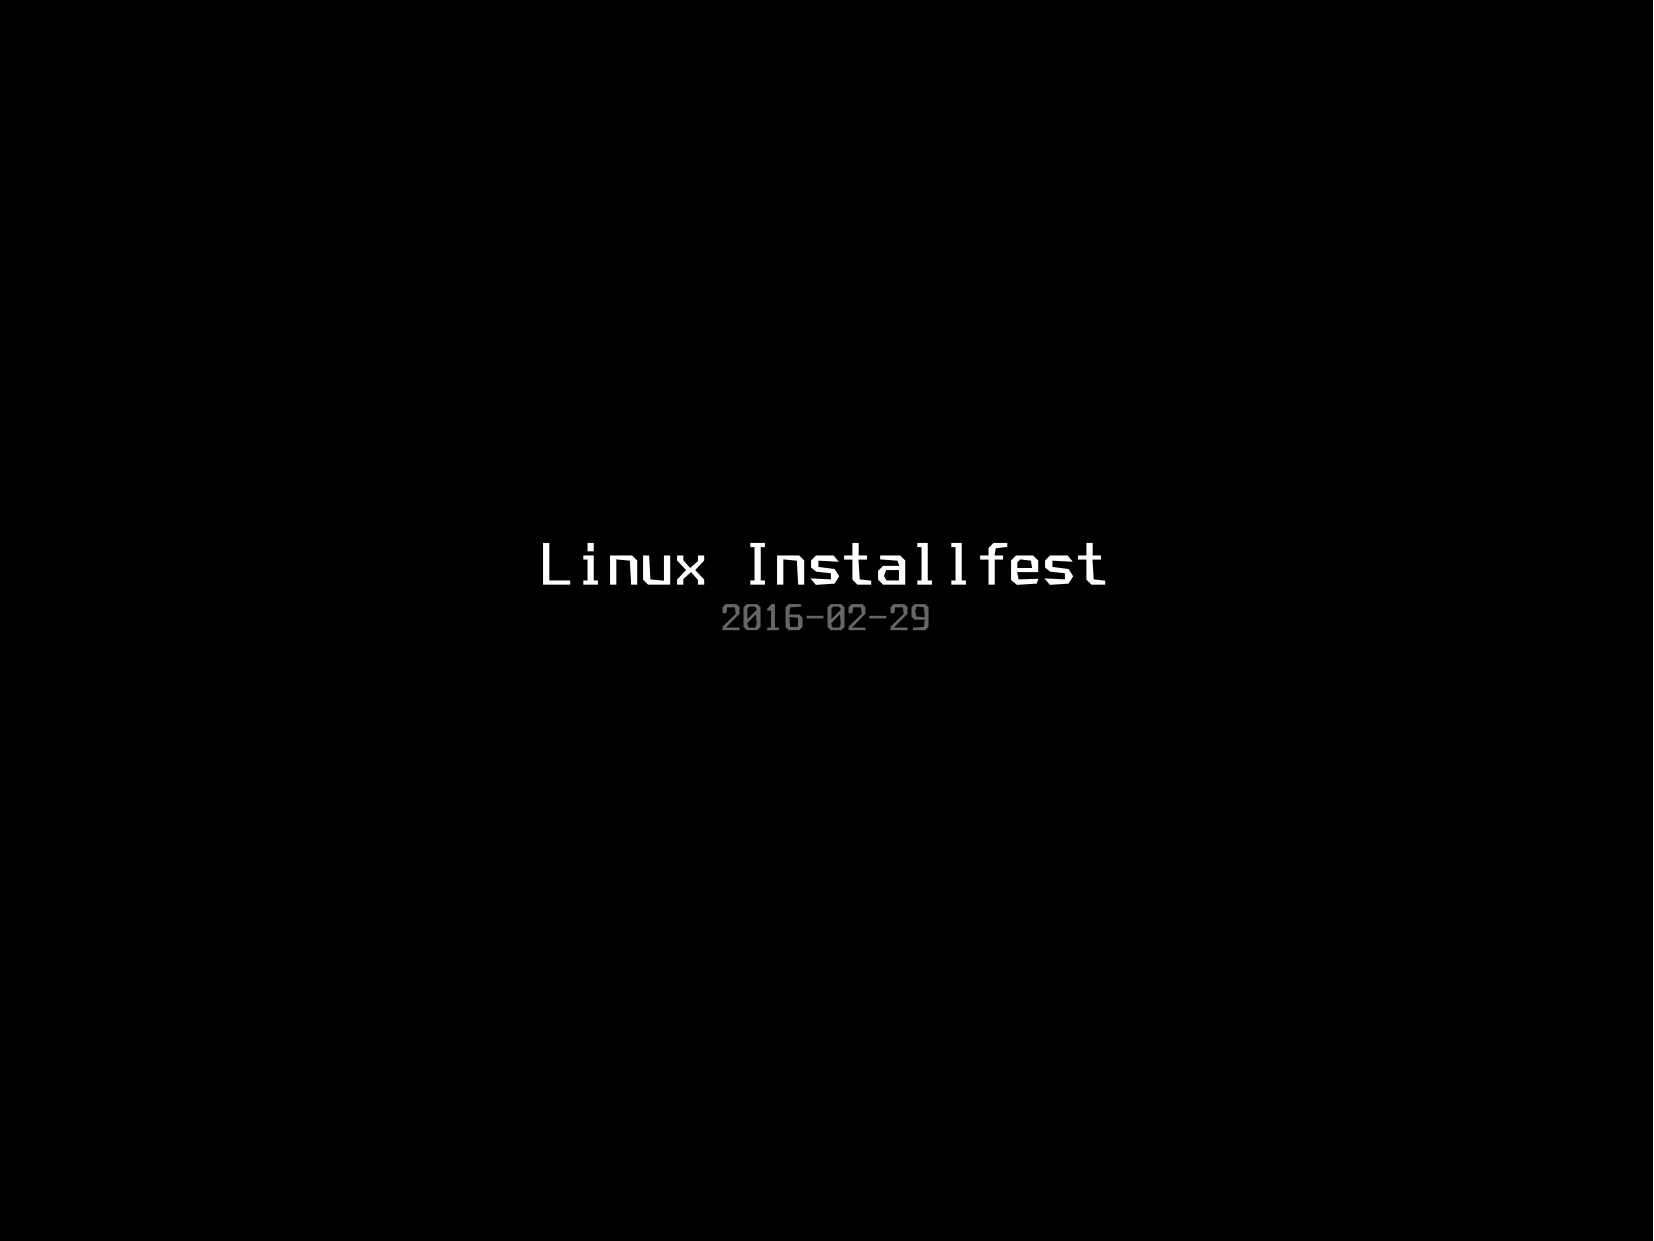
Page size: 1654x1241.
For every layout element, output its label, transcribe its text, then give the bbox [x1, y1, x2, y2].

subtitle Linux Installfest 2016-02-29 [82, 225, 1571, 945]
